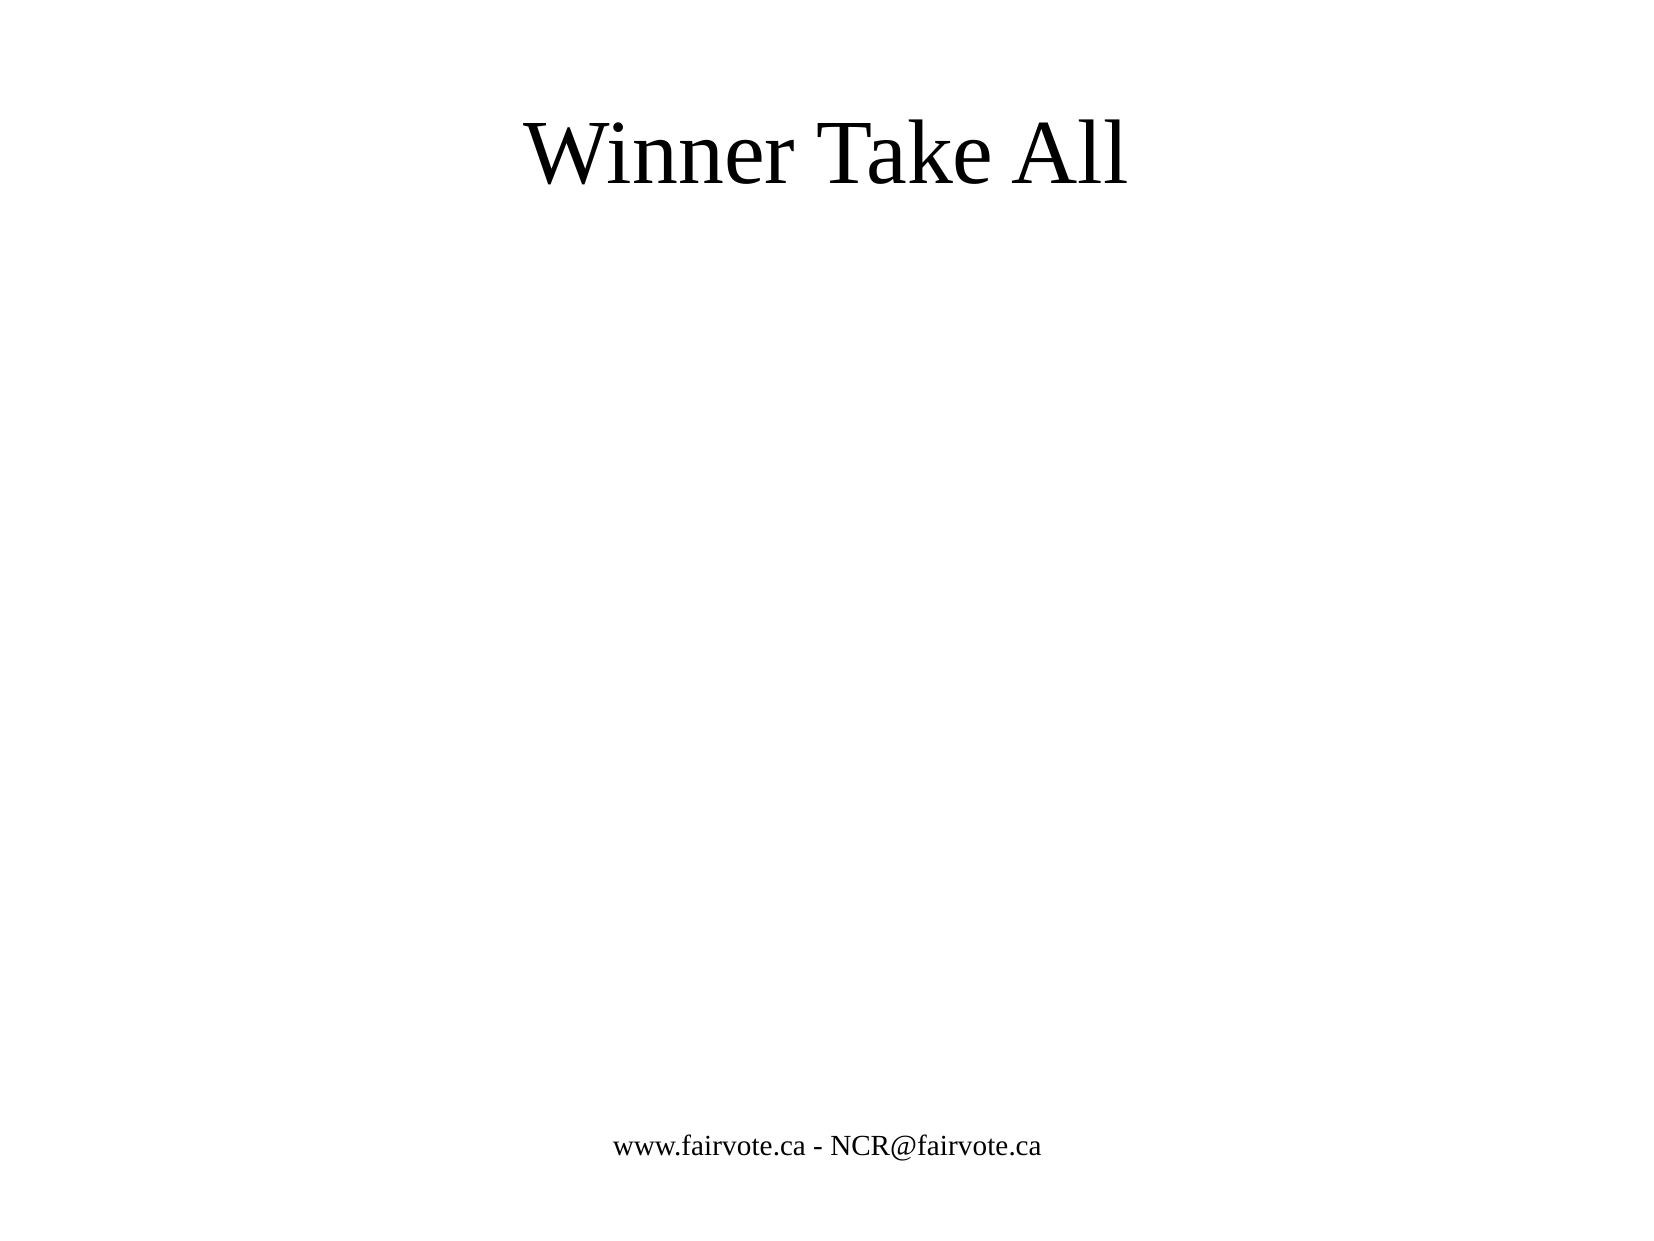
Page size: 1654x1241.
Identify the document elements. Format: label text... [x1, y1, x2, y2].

title Winner Take All [82, 49, 1571, 257]
